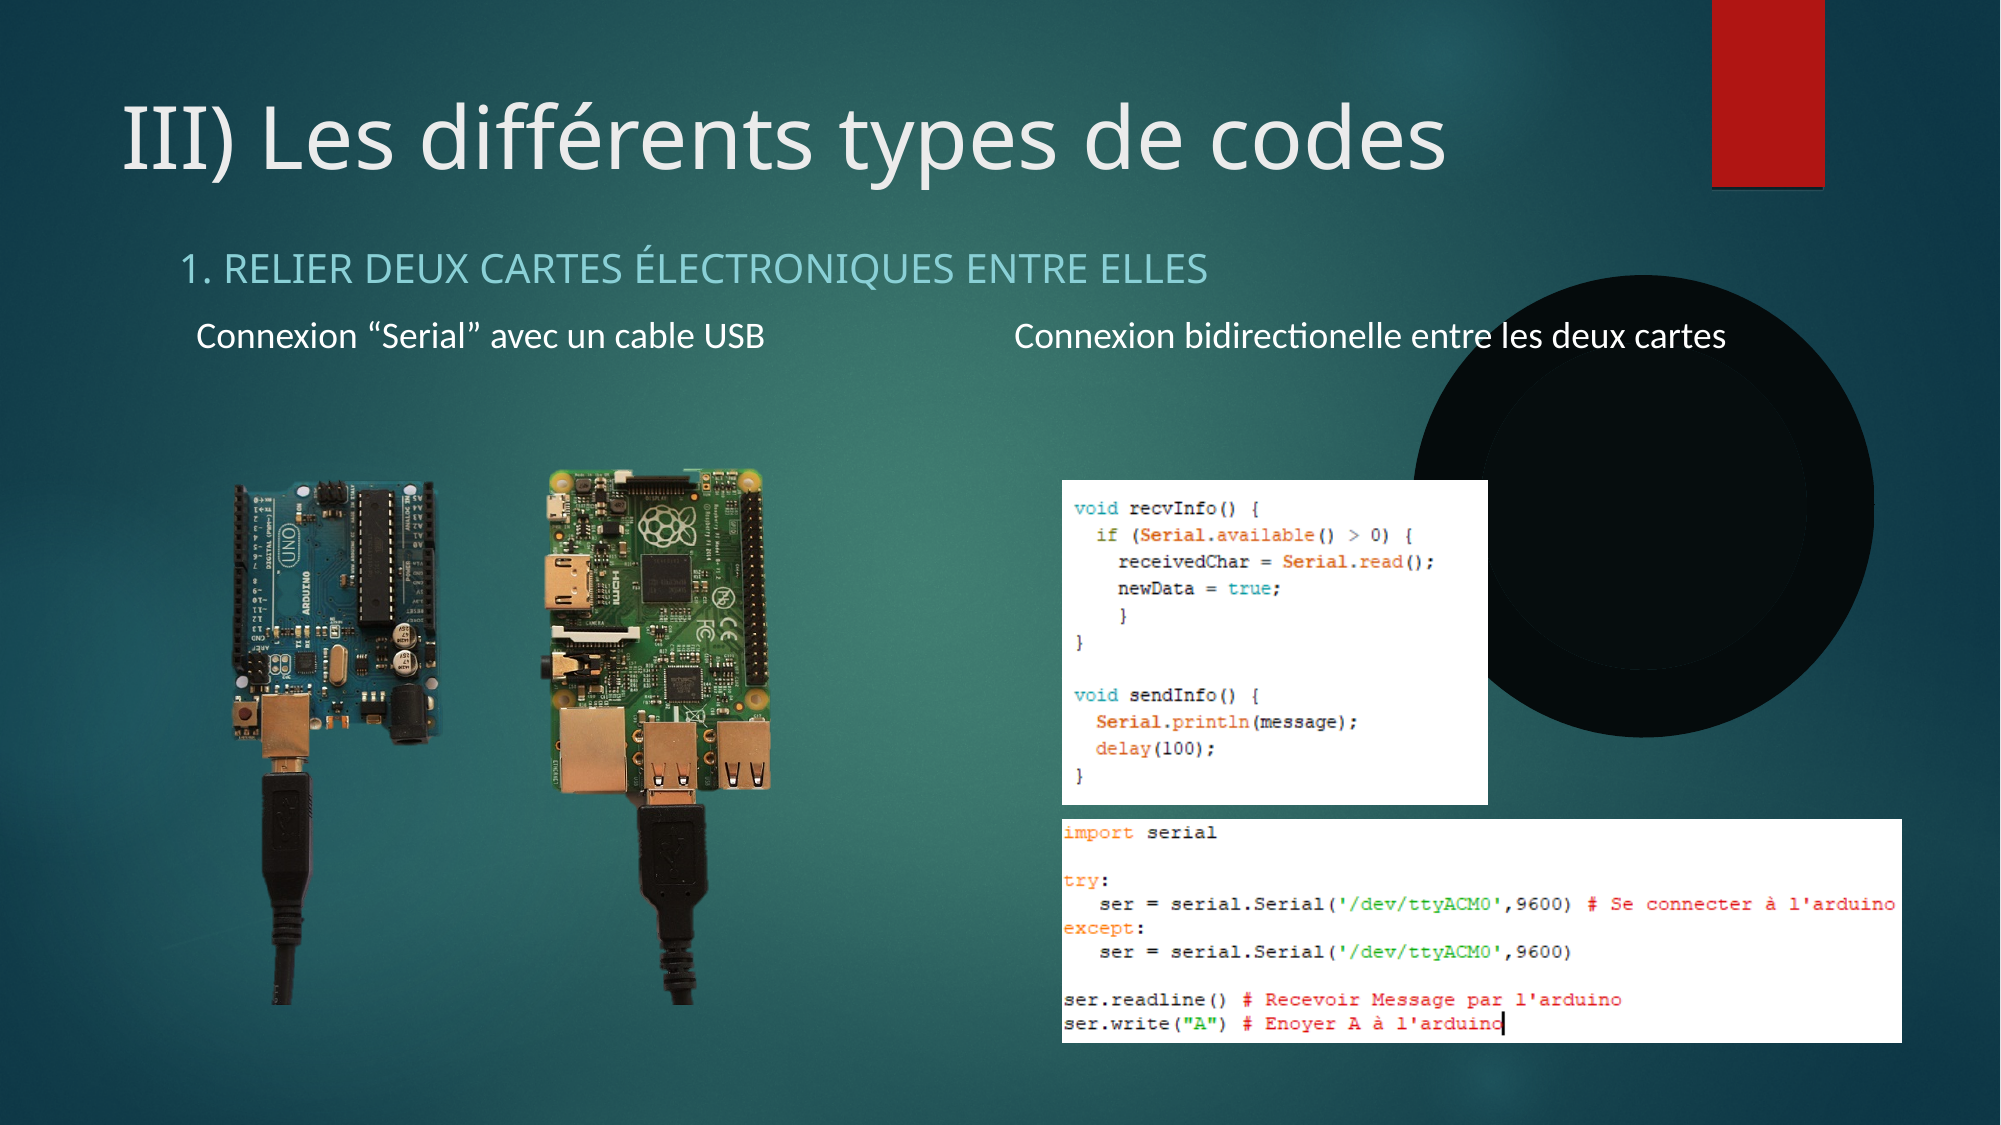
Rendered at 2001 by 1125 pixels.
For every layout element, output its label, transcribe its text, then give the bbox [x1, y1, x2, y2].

picture [1062, 480, 1488, 805]
list 1. Relier deux cartes électroniques entre elles [163, 240, 1246, 305]
text_box Connexion bidirectionelle entre les deux cartes [999, 304, 1753, 365]
text_box Connexion “Serial” avec un cable USB [181, 304, 868, 365]
picture [127, 427, 898, 1005]
picture [1062, 819, 1902, 1043]
title III) Les différents types de codes [106, 74, 1649, 305]
